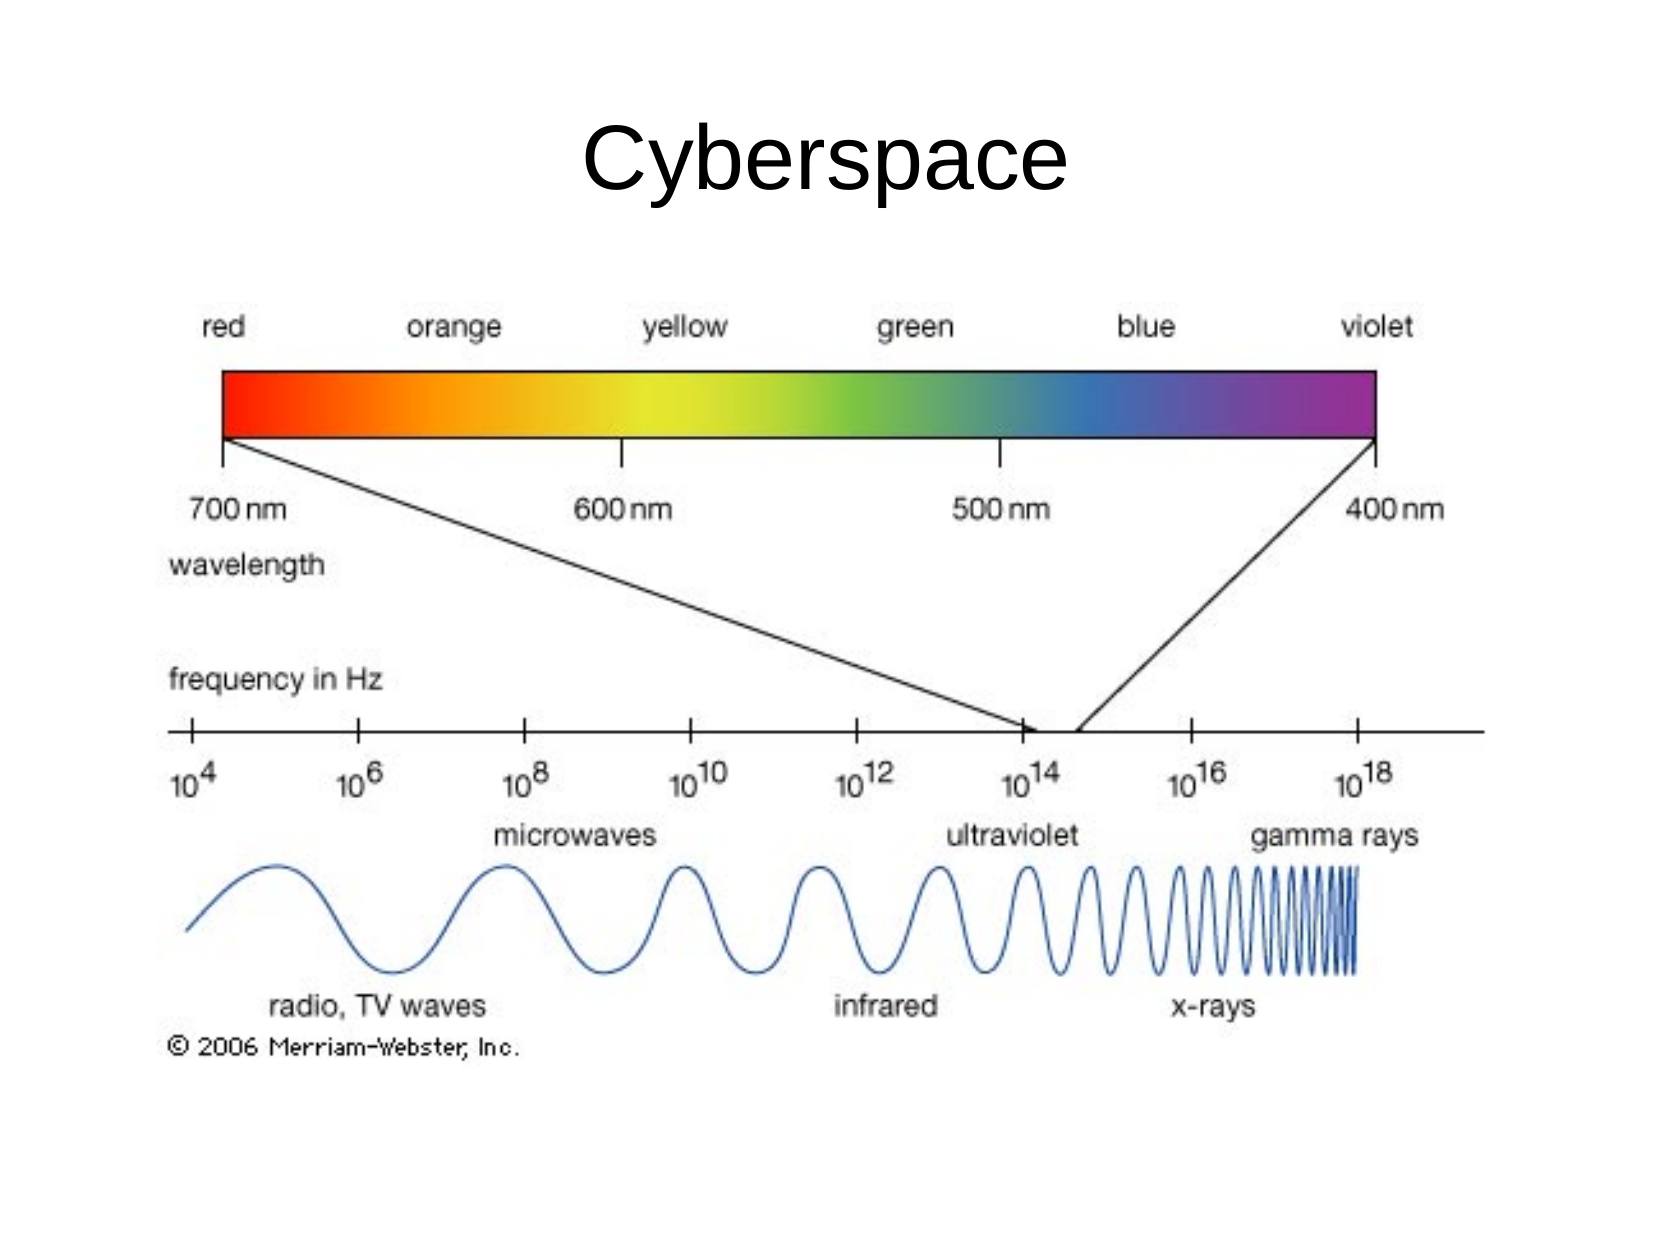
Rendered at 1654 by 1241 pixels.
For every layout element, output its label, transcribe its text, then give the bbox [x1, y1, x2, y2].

title Cyberspace [82, 49, 1571, 257]
picture [156, 302, 1498, 1069]
